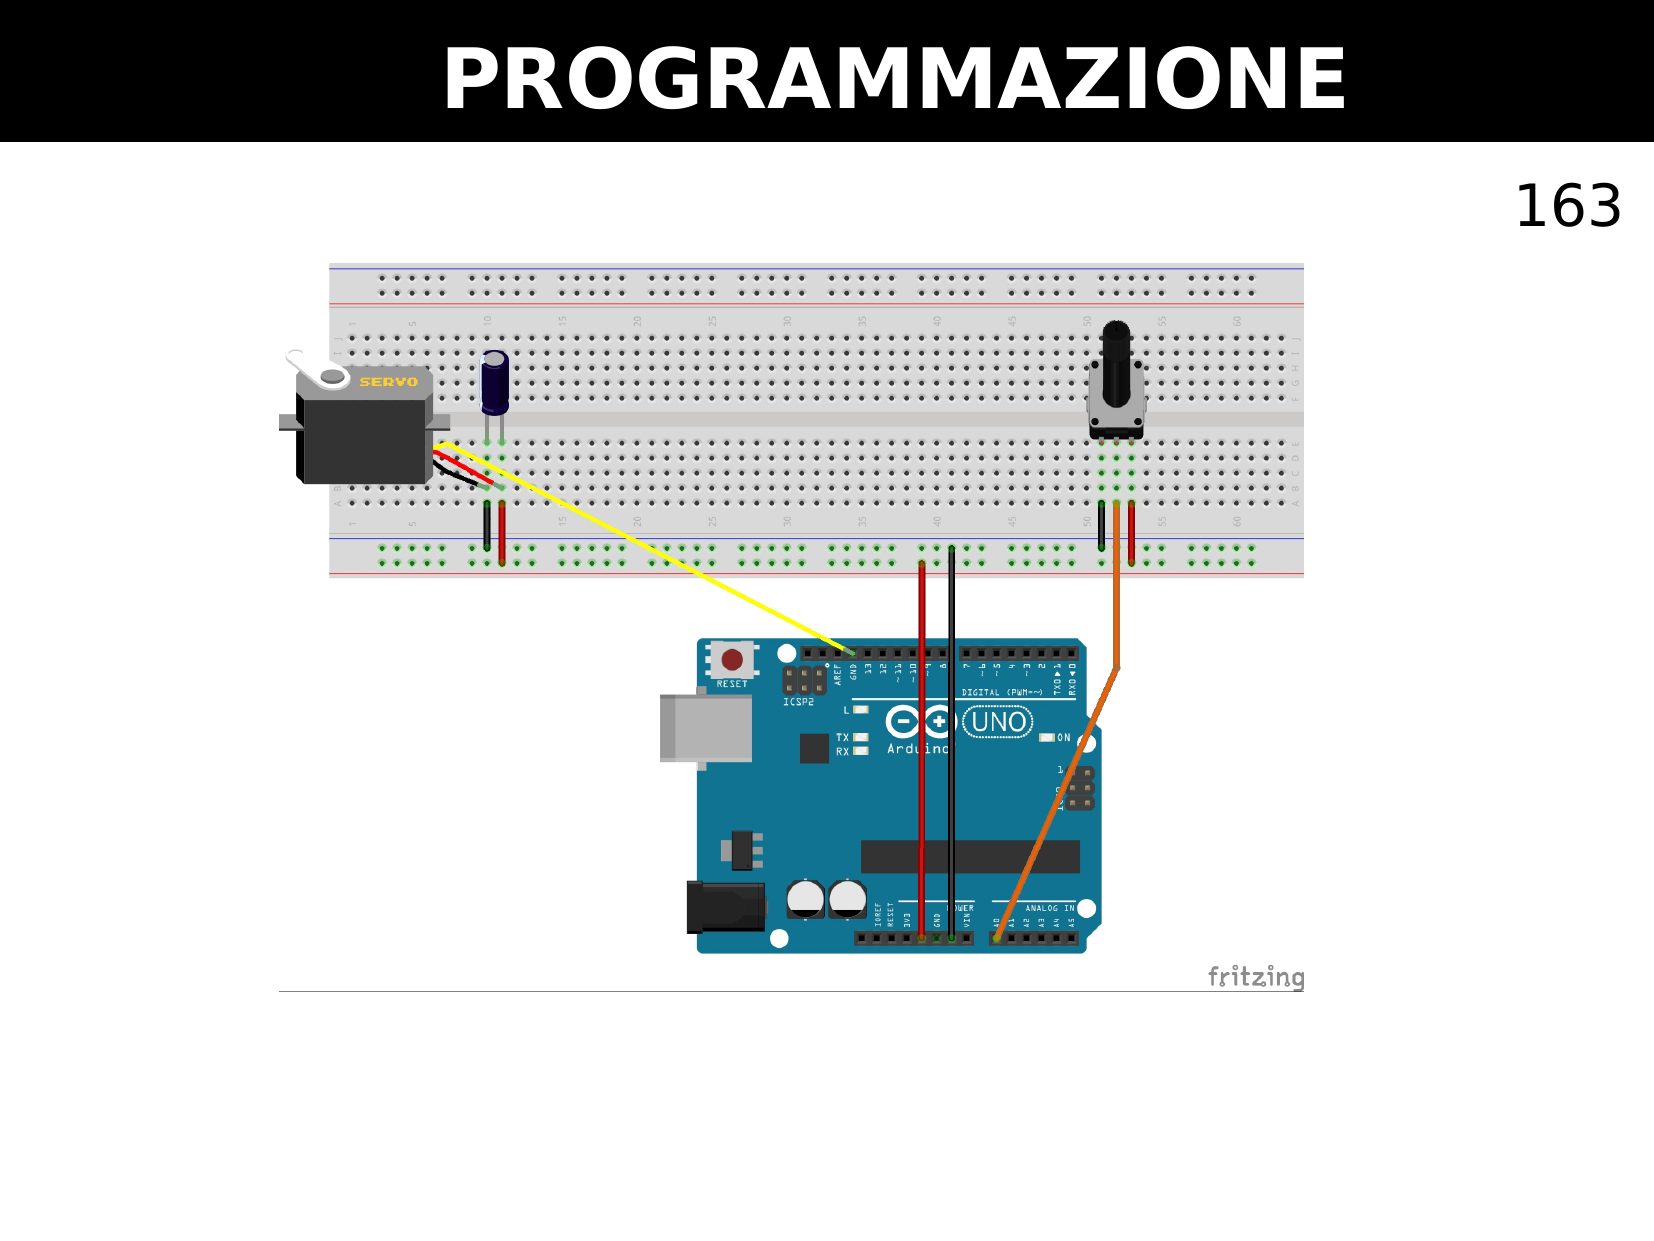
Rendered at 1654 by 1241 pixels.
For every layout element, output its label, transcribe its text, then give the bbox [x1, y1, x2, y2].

text_box [0, 0, 1654, 142]
picture [279, 263, 1304, 992]
text_box PROGRAMMAZIONE [425, 23, 1366, 136]
text_box 163 [1498, 165, 1640, 249]
